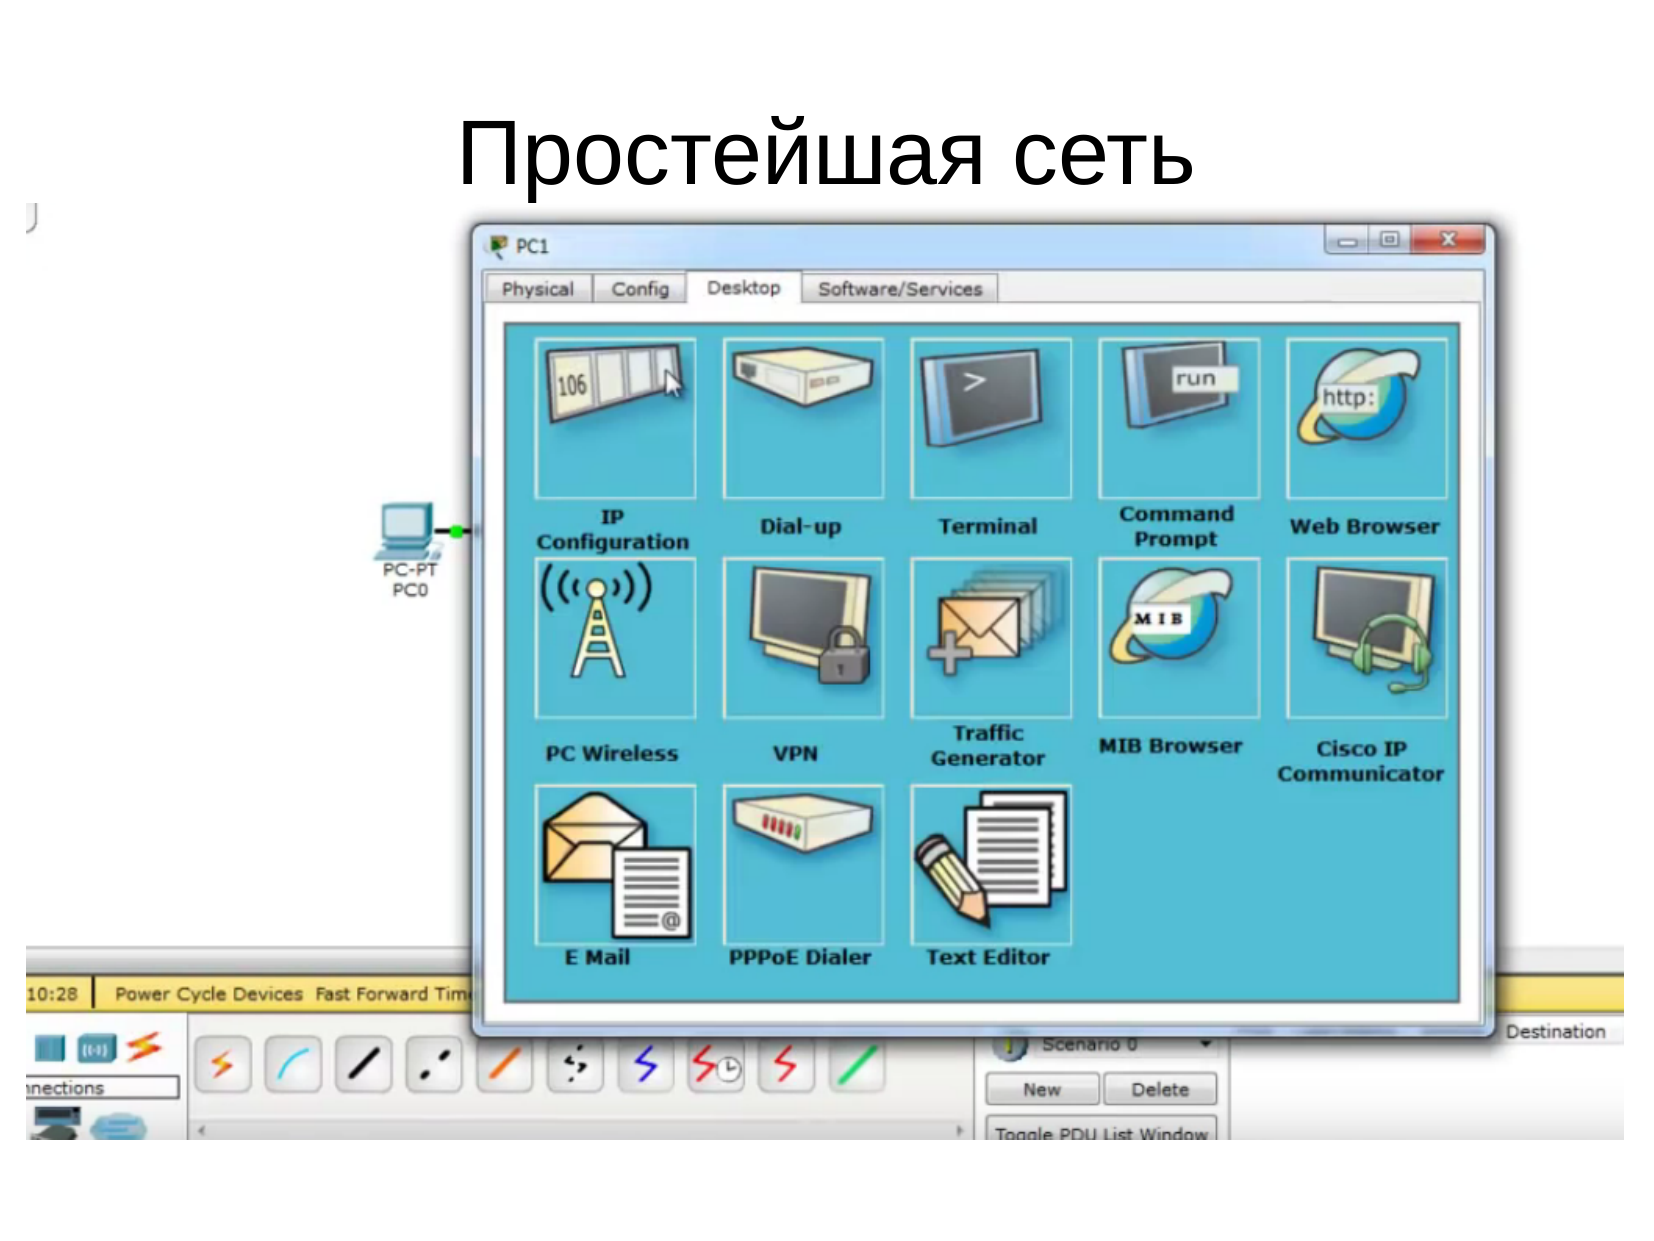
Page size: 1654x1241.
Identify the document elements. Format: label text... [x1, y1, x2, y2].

picture [26, 203, 1624, 1140]
title Простейшая сеть [82, 49, 1571, 203]
